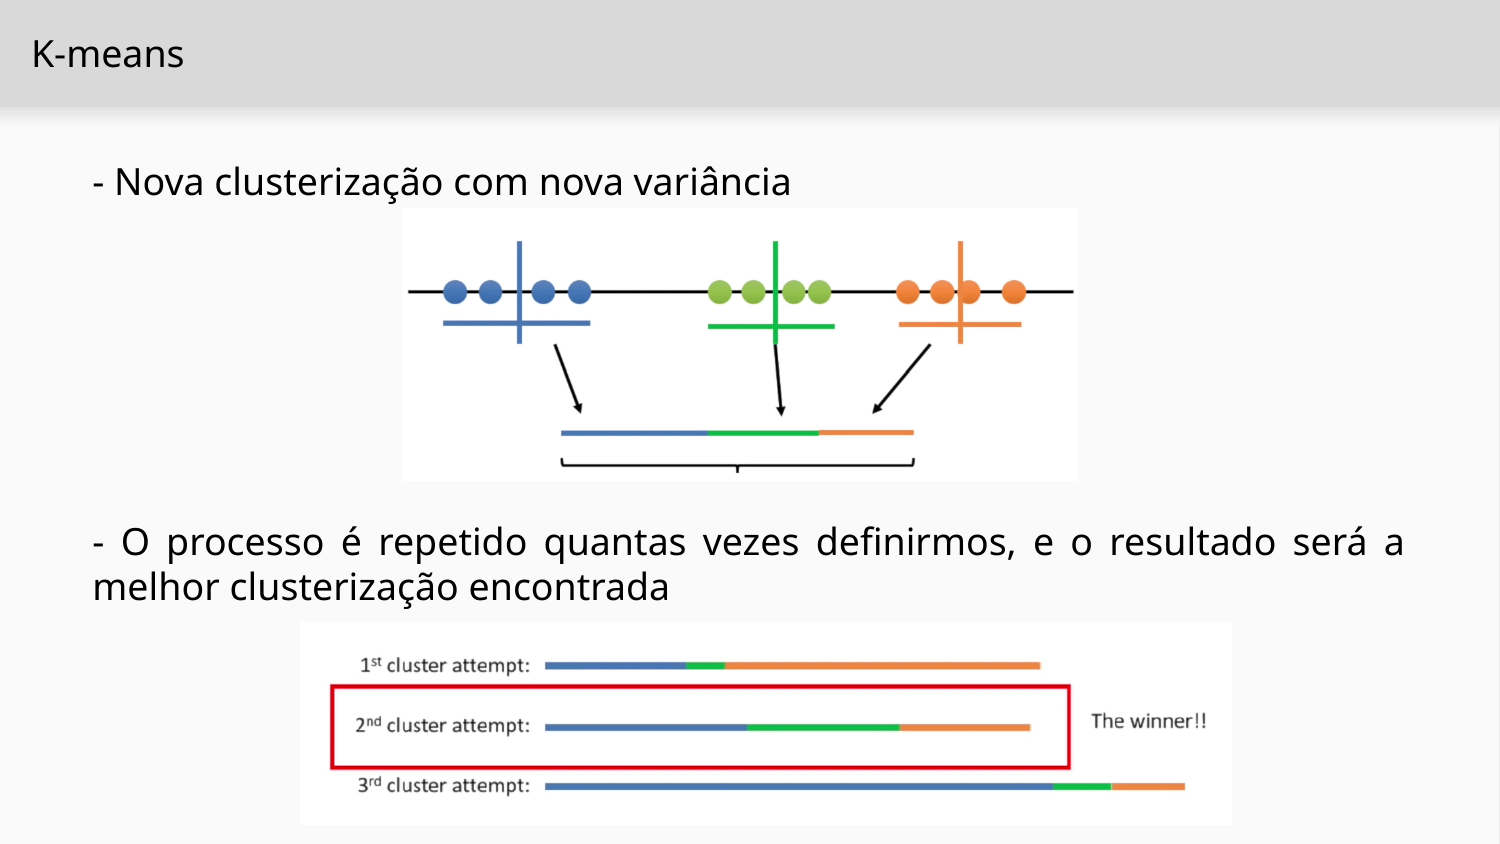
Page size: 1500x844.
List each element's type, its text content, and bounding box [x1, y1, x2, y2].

picture [300, 622, 1232, 825]
list - Nova clusterização com nova variância - O processo é repetido quantas vezes definirmos, e o resultado será a melhor clusterização encontrada [77, 142, 1422, 525]
picture [402, 208, 1078, 481]
title K-means [16, 2, 1464, 102]
